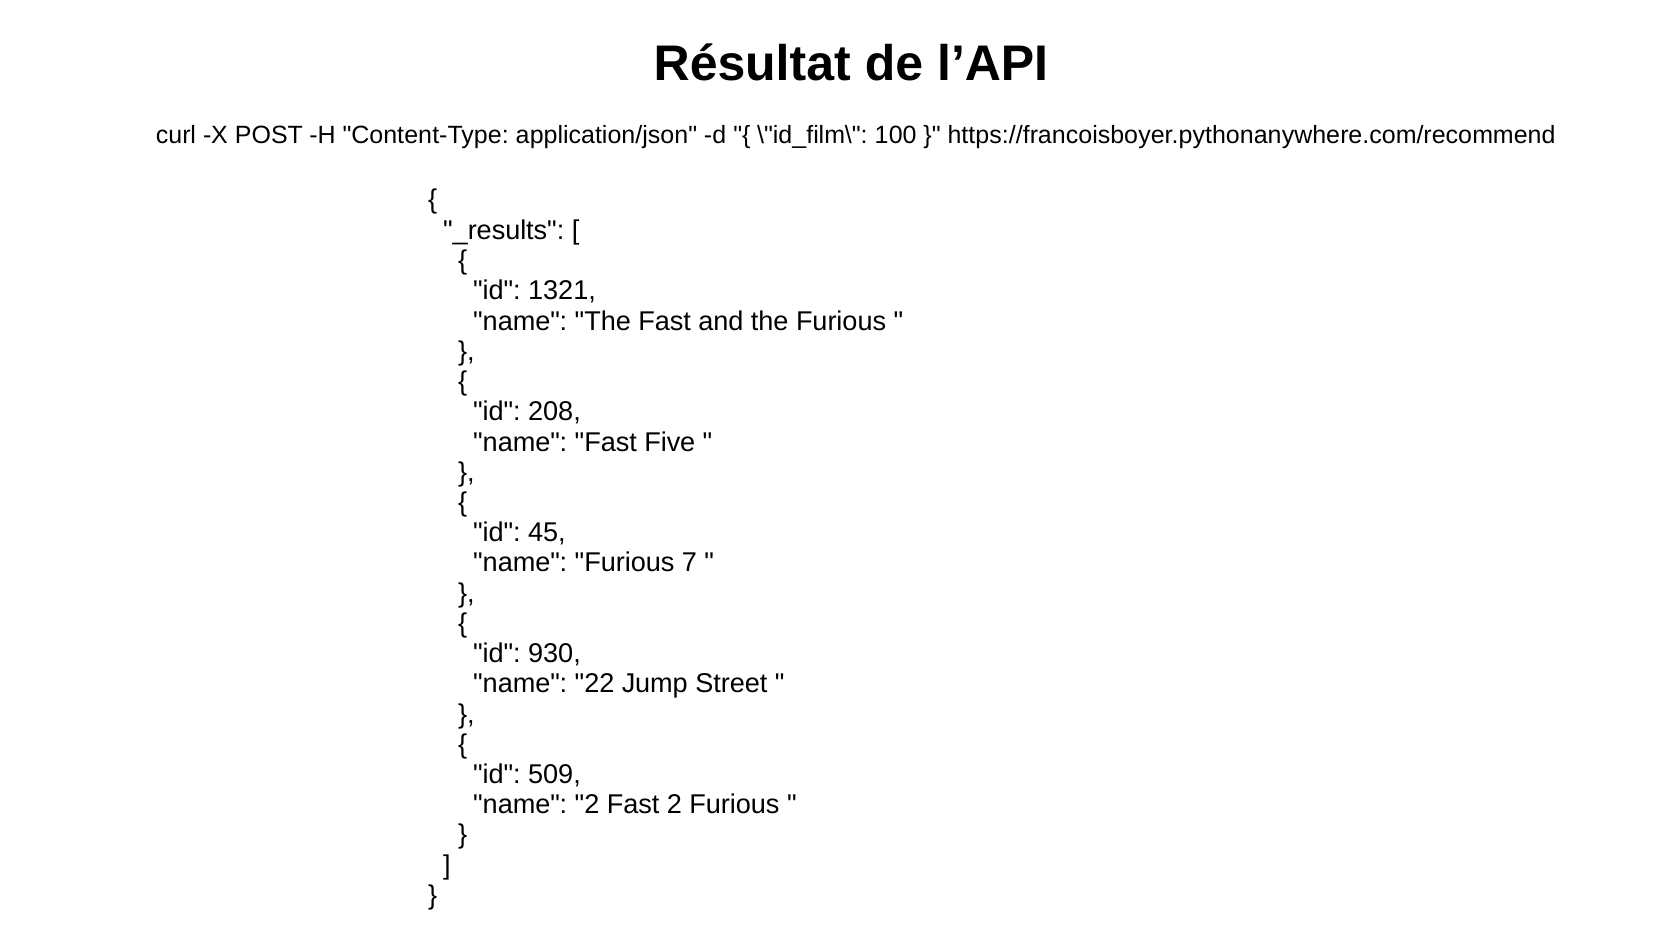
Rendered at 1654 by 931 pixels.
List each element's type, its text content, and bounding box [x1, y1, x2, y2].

text_box curl -X POST -H "Content-Type: application/json" -d "{ \"id_film\": 100 }" https://francoisboyer.pythonanywhere.com/recommend [141, 113, 1654, 213]
text_box { "_results": [ { "id": 1321, "name": "The Fast and the Furious " }, { "id": 208, "name": "Fast Five " }, { "id": 45, "name": "Furious 7 " }, { "id": 930, "name": "22 Jump Street " }, { "id": 509, "name": "2 Fast 2 Furious " } ] } [413, 213, 1182, 918]
text_box Résultat de l’API [249, 27, 1453, 113]
